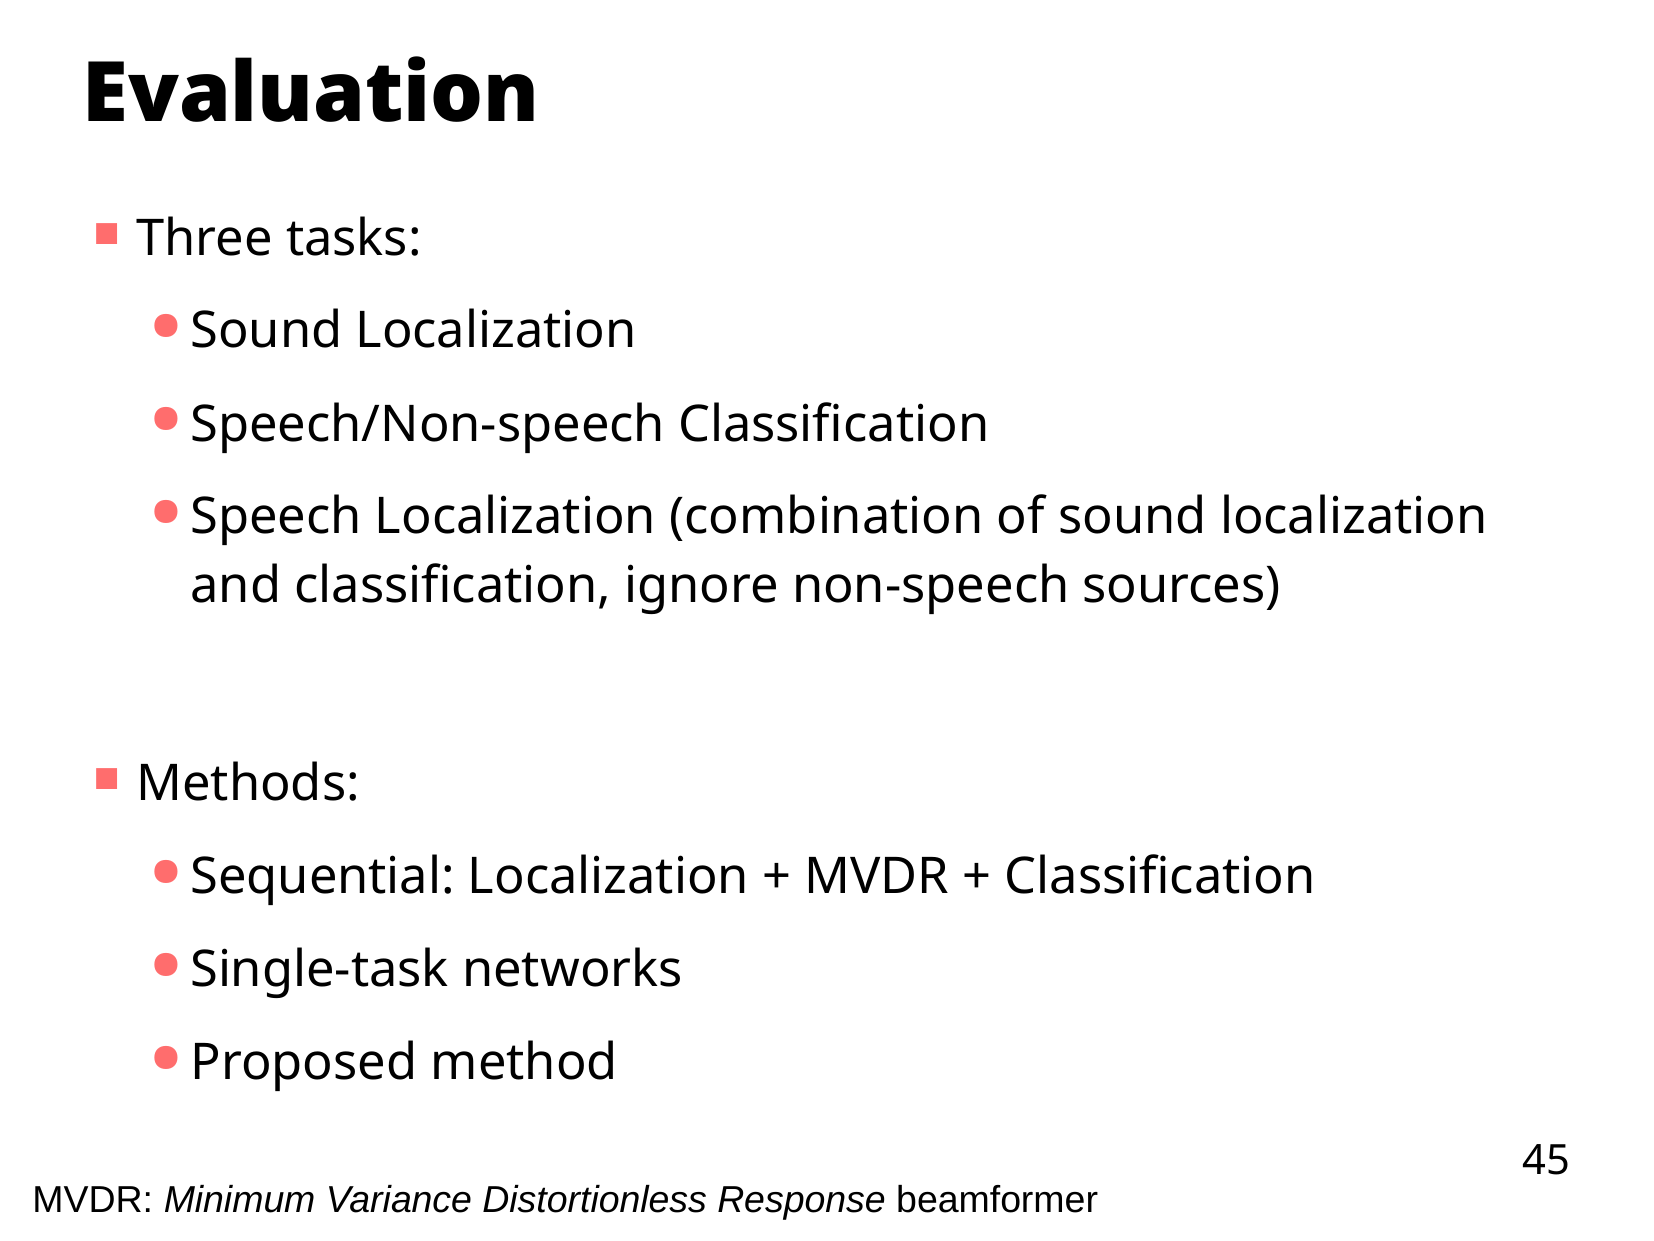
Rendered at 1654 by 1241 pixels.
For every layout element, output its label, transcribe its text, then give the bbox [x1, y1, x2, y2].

list Three tasks: Sound Localization Speech/Non-speech Classification Speech Localization (combination of sound localization and classification, ignore non-speech sources) Methods: Sequential: Localization + MVDR + Classification Single-task networks Proposed method [82, 200, 1571, 1111]
title Evaluation [82, 37, 1571, 143]
text_box MVDR: Minimum Variance Distortionless Response beamformer [17, 1171, 1436, 1229]
